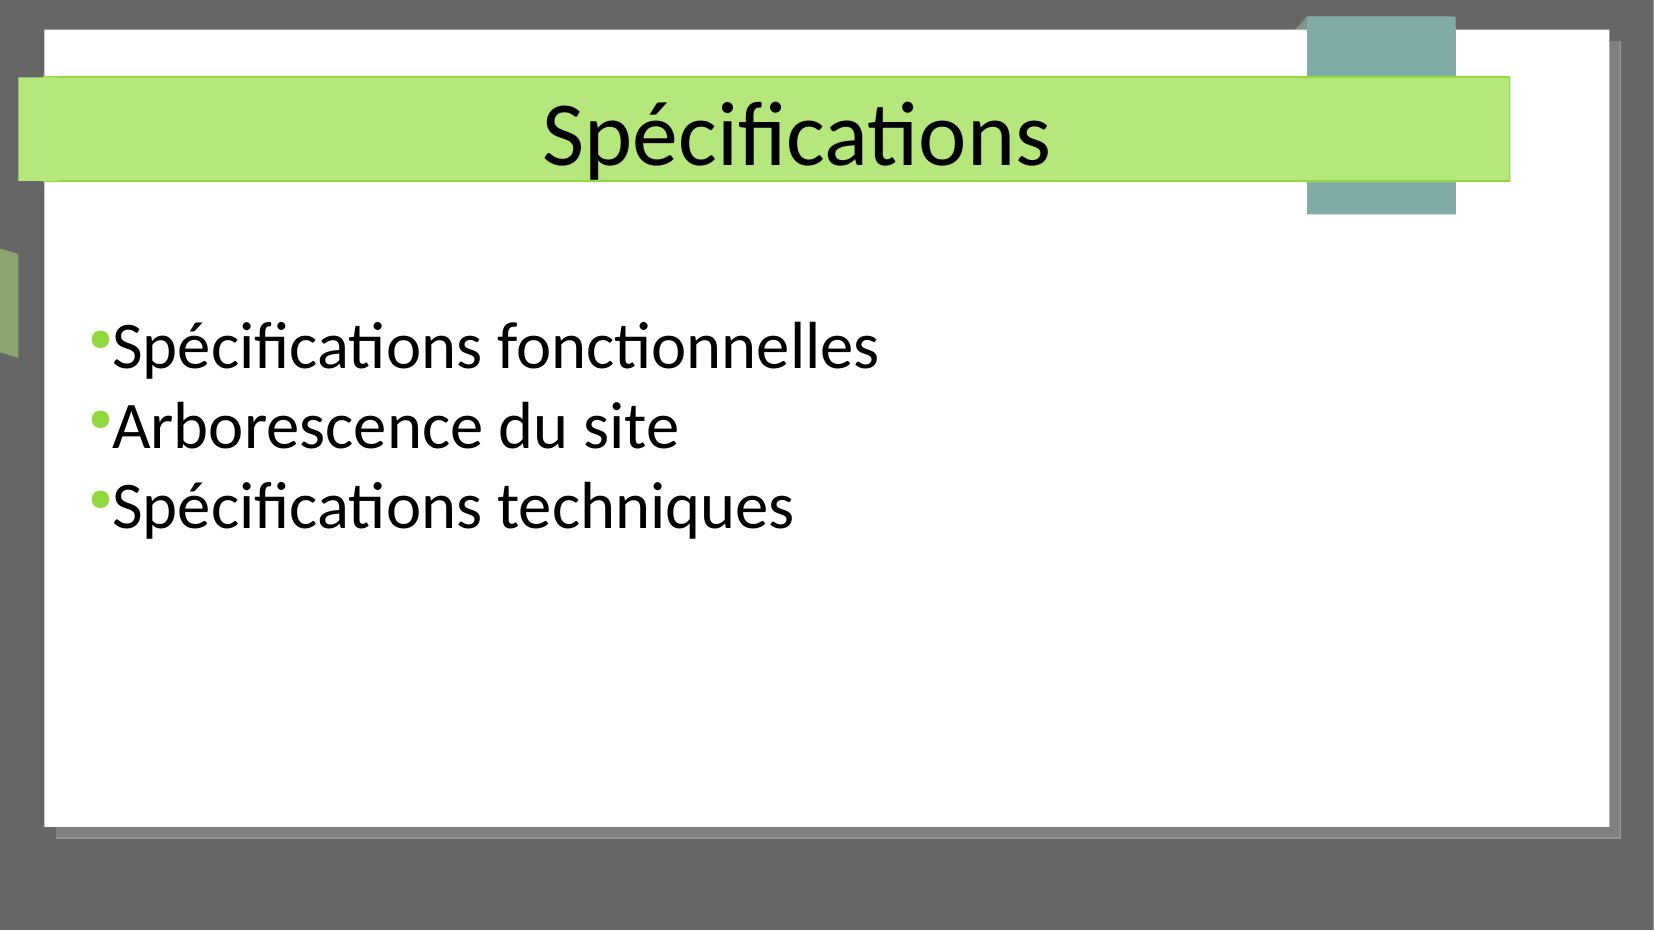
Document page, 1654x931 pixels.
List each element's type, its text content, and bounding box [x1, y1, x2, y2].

title Spécifications [88, 73, 1506, 178]
list Spécifications fonctionnelles Arborescence du site Spécifications techniques [88, 221, 1565, 813]
